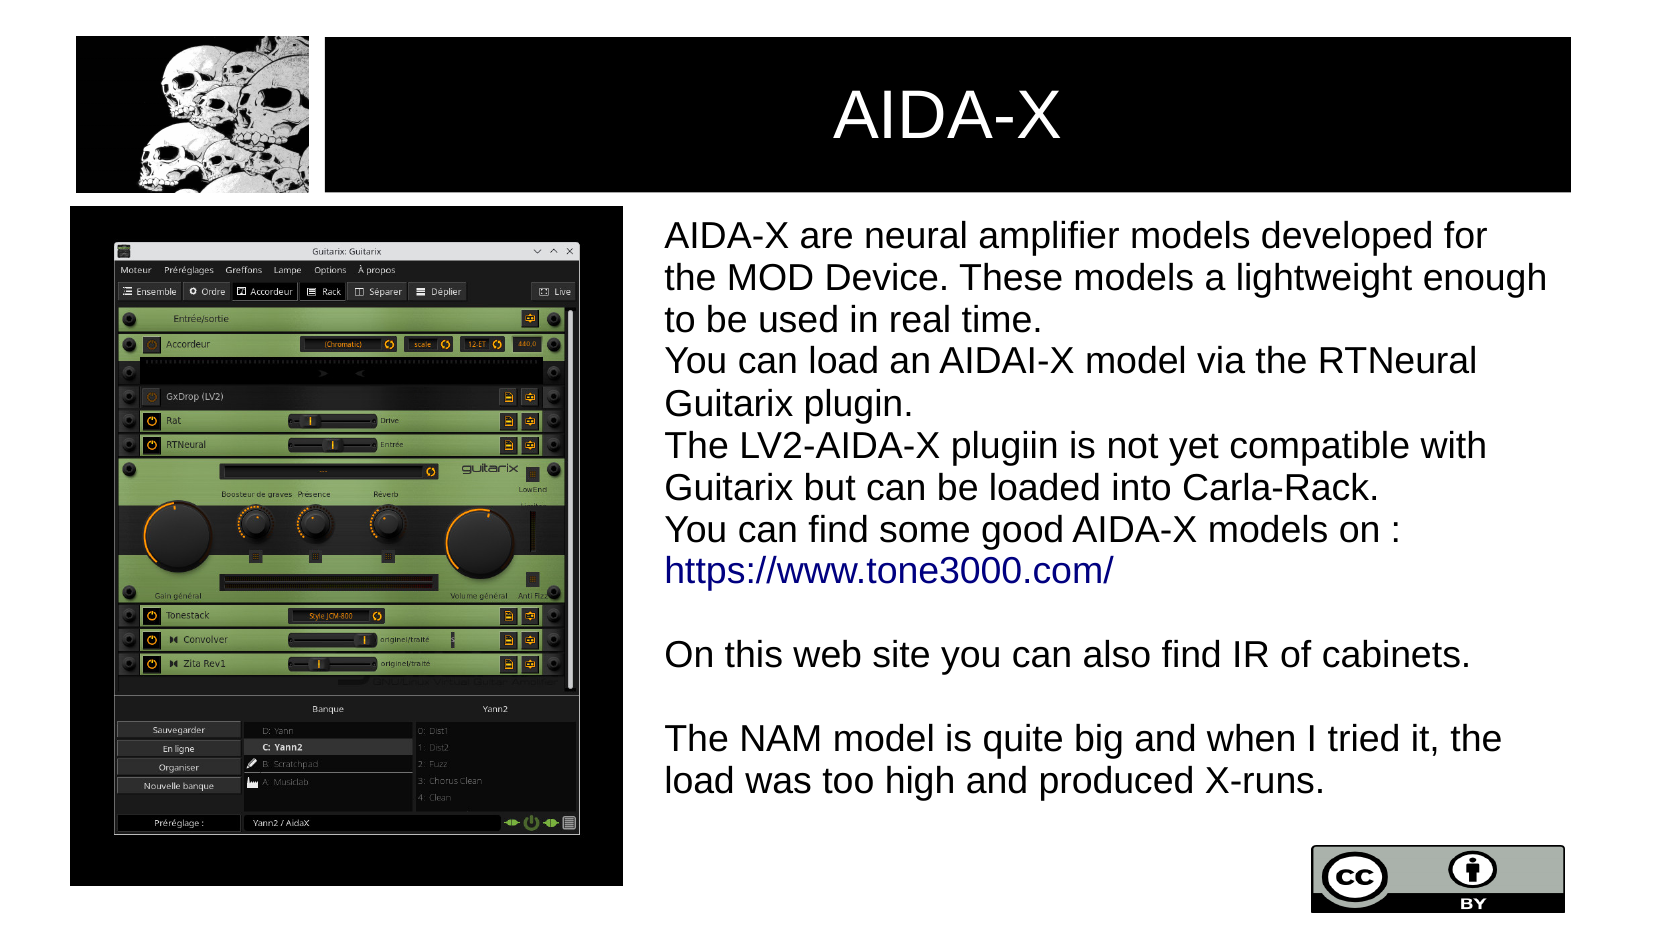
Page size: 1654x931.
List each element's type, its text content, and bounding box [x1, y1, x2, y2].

picture [76, 36, 309, 193]
title AIDA-X [324, 37, 1571, 193]
text_box AIDA-X are neural amplifier models developed for the MOD Device. These models a lightweight enough to be used in real time. You can load an AIDAI-X model via the RTNeural Guitarix plugin. The LV2-AIDA-X plugiin is not yet compatible with Guitarix but can be loaded into Carla-Rack. You can find some good AIDA-X models on : https://www.tone3000.com/ On this web site you can also find IR of cabinets. The NAM model is quite big and when I tried it, the load was too high and produced X-runs. [649, 206, 1565, 852]
picture [1311, 852, 1565, 913]
picture [70, 206, 623, 886]
